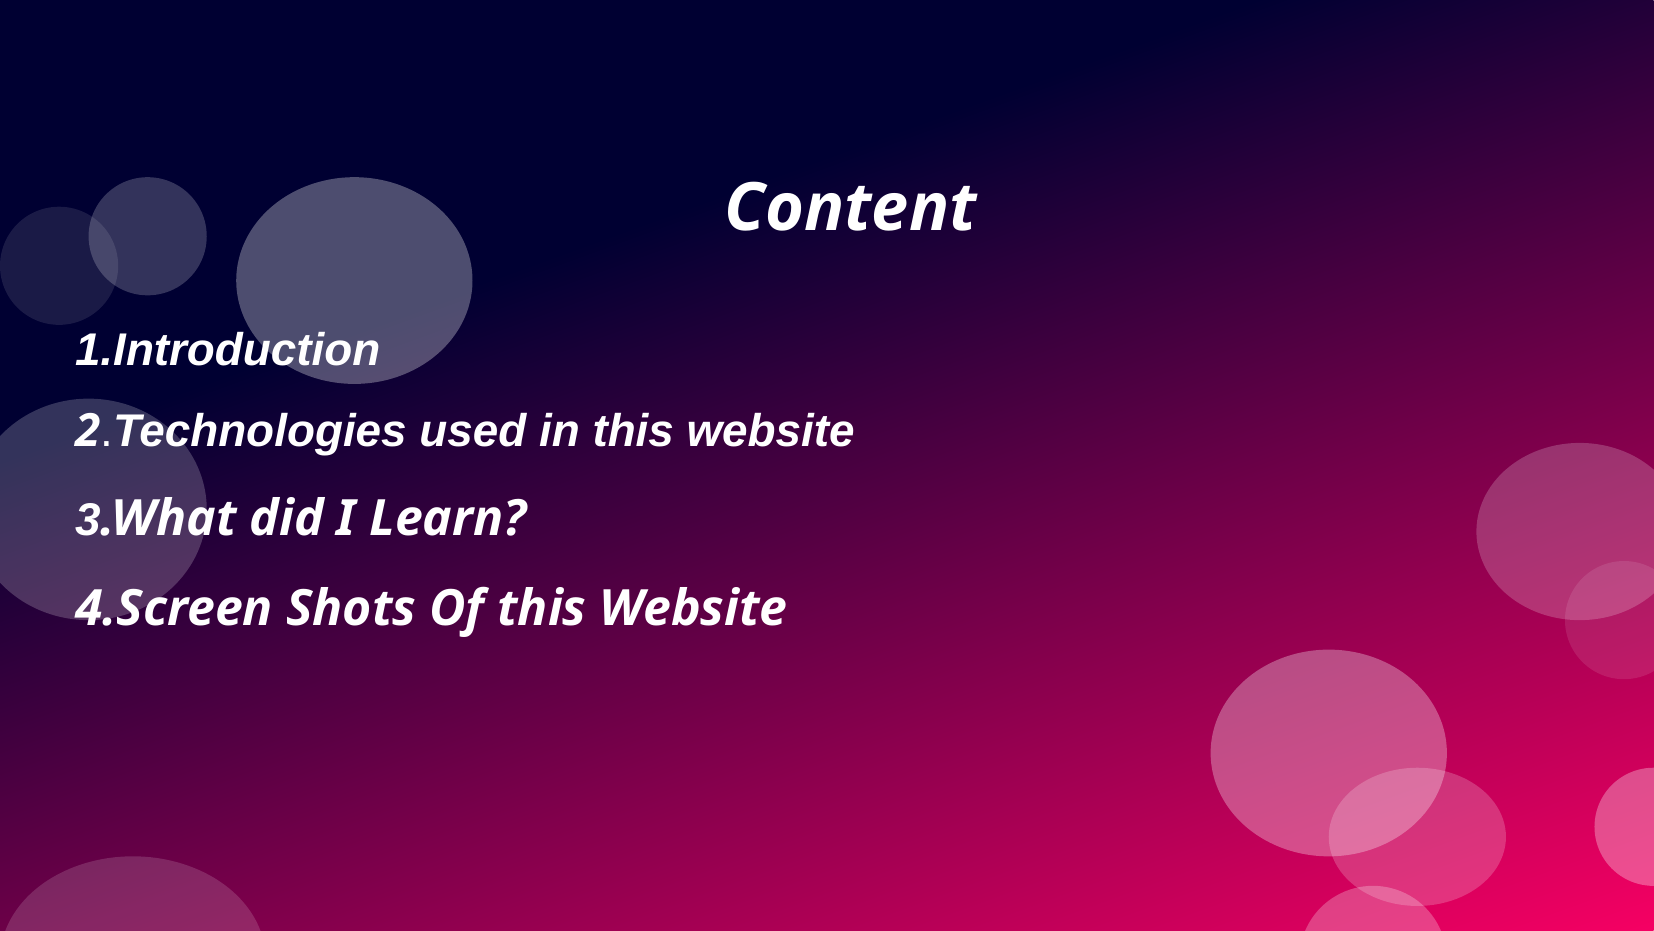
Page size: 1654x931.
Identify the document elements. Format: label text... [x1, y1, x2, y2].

list 1.Introduction 2.Technologies used in this website 3.What did I Learn? 4.Screen Shots Of this Website [75, 324, 1564, 733]
title Content [112, 123, 1589, 286]
